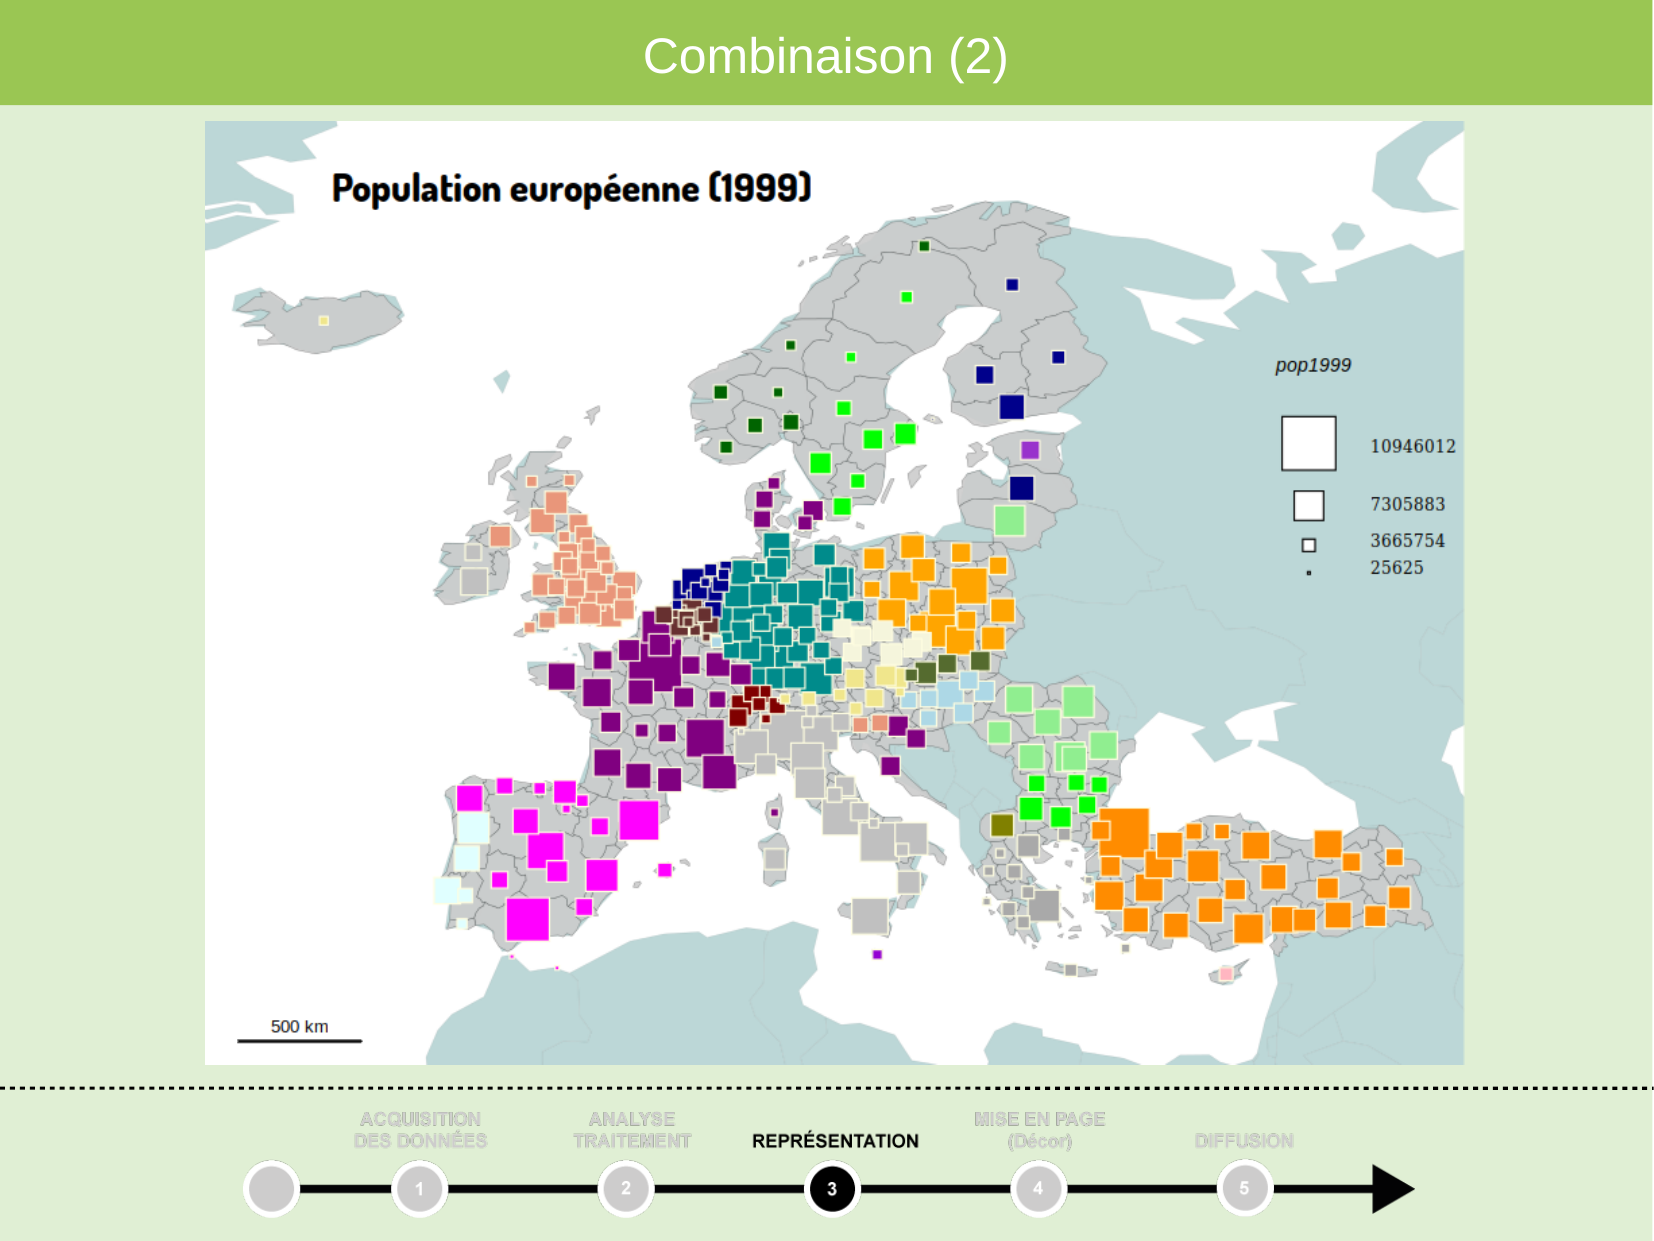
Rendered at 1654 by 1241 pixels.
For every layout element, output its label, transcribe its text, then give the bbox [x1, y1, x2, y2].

picture [243, 1109, 1415, 1218]
text_box Combinaison (2) [82, 19, 1570, 88]
picture [205, 121, 1465, 1065]
